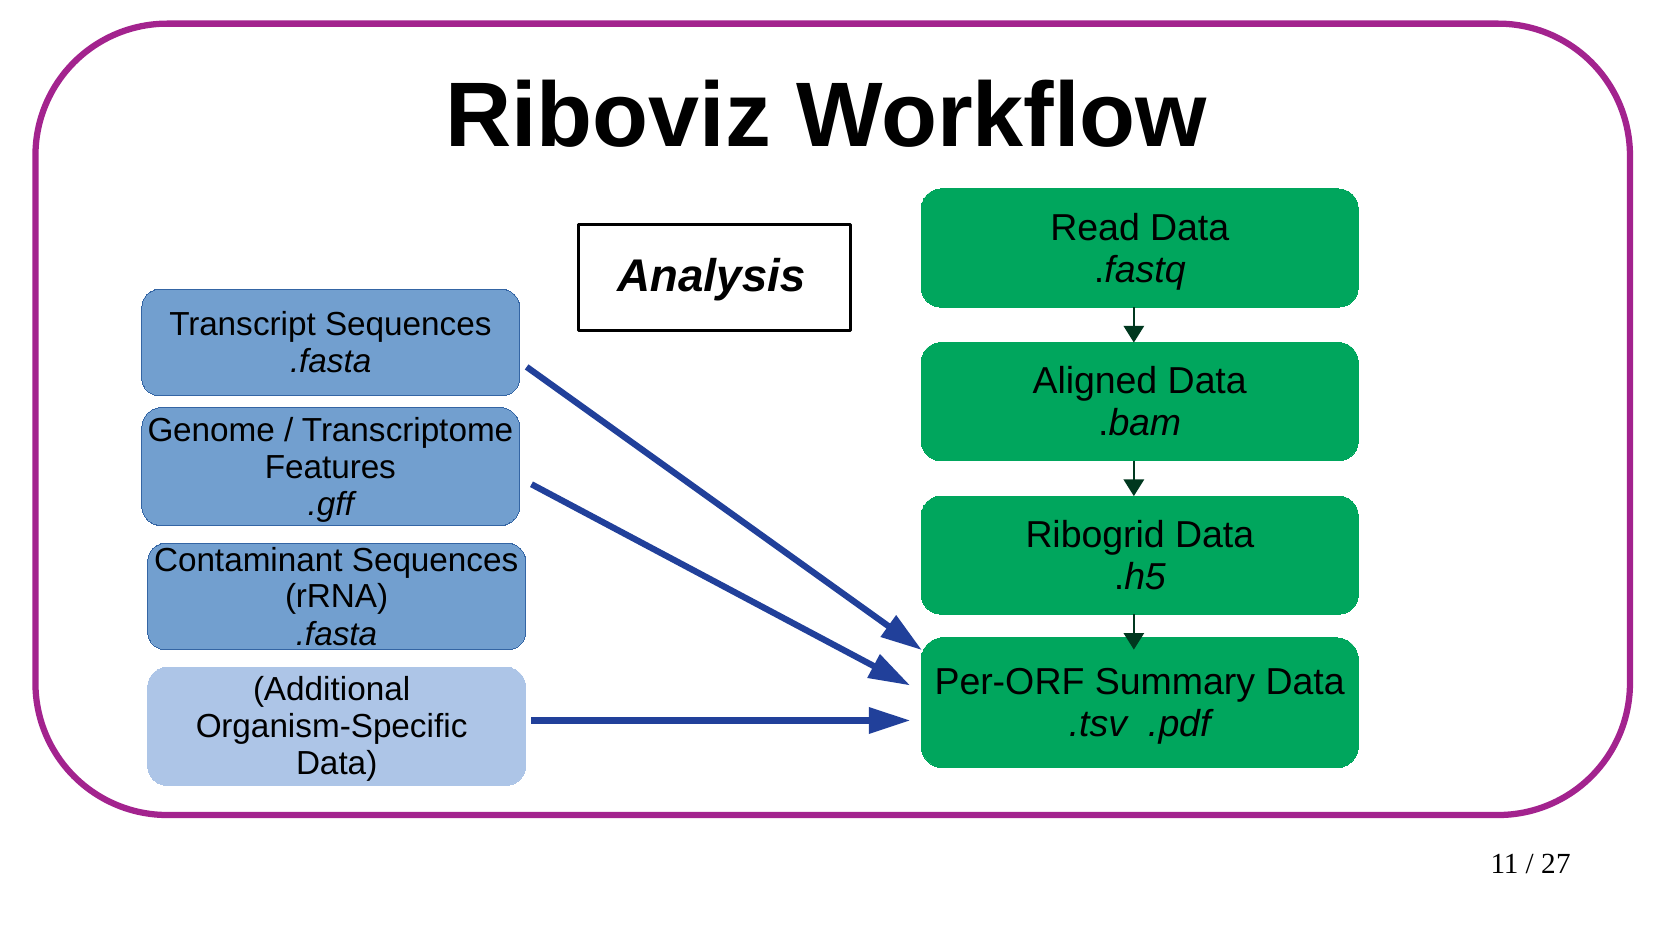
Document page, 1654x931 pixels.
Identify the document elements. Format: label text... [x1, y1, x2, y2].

title Riboviz Workflow [82, 37, 1571, 193]
text_box Genome / Transcriptome Features .gff [141, 407, 520, 526]
text_box Transcript Sequences .fasta [141, 289, 520, 396]
text_box Ribogrid Data .h5 [921, 496, 1359, 615]
text_box Aligned Data .bam [921, 342, 1359, 461]
text_box (Additional Organism-Specific Data) [147, 667, 526, 786]
text_box Analysis [602, 242, 892, 325]
text_box Per-ORF Summary Data .tsv .pdf [921, 637, 1359, 768]
text_box Contaminant Sequences (rRNA) .fasta [147, 543, 526, 650]
text_box Read Data .fastq [921, 188, 1359, 308]
